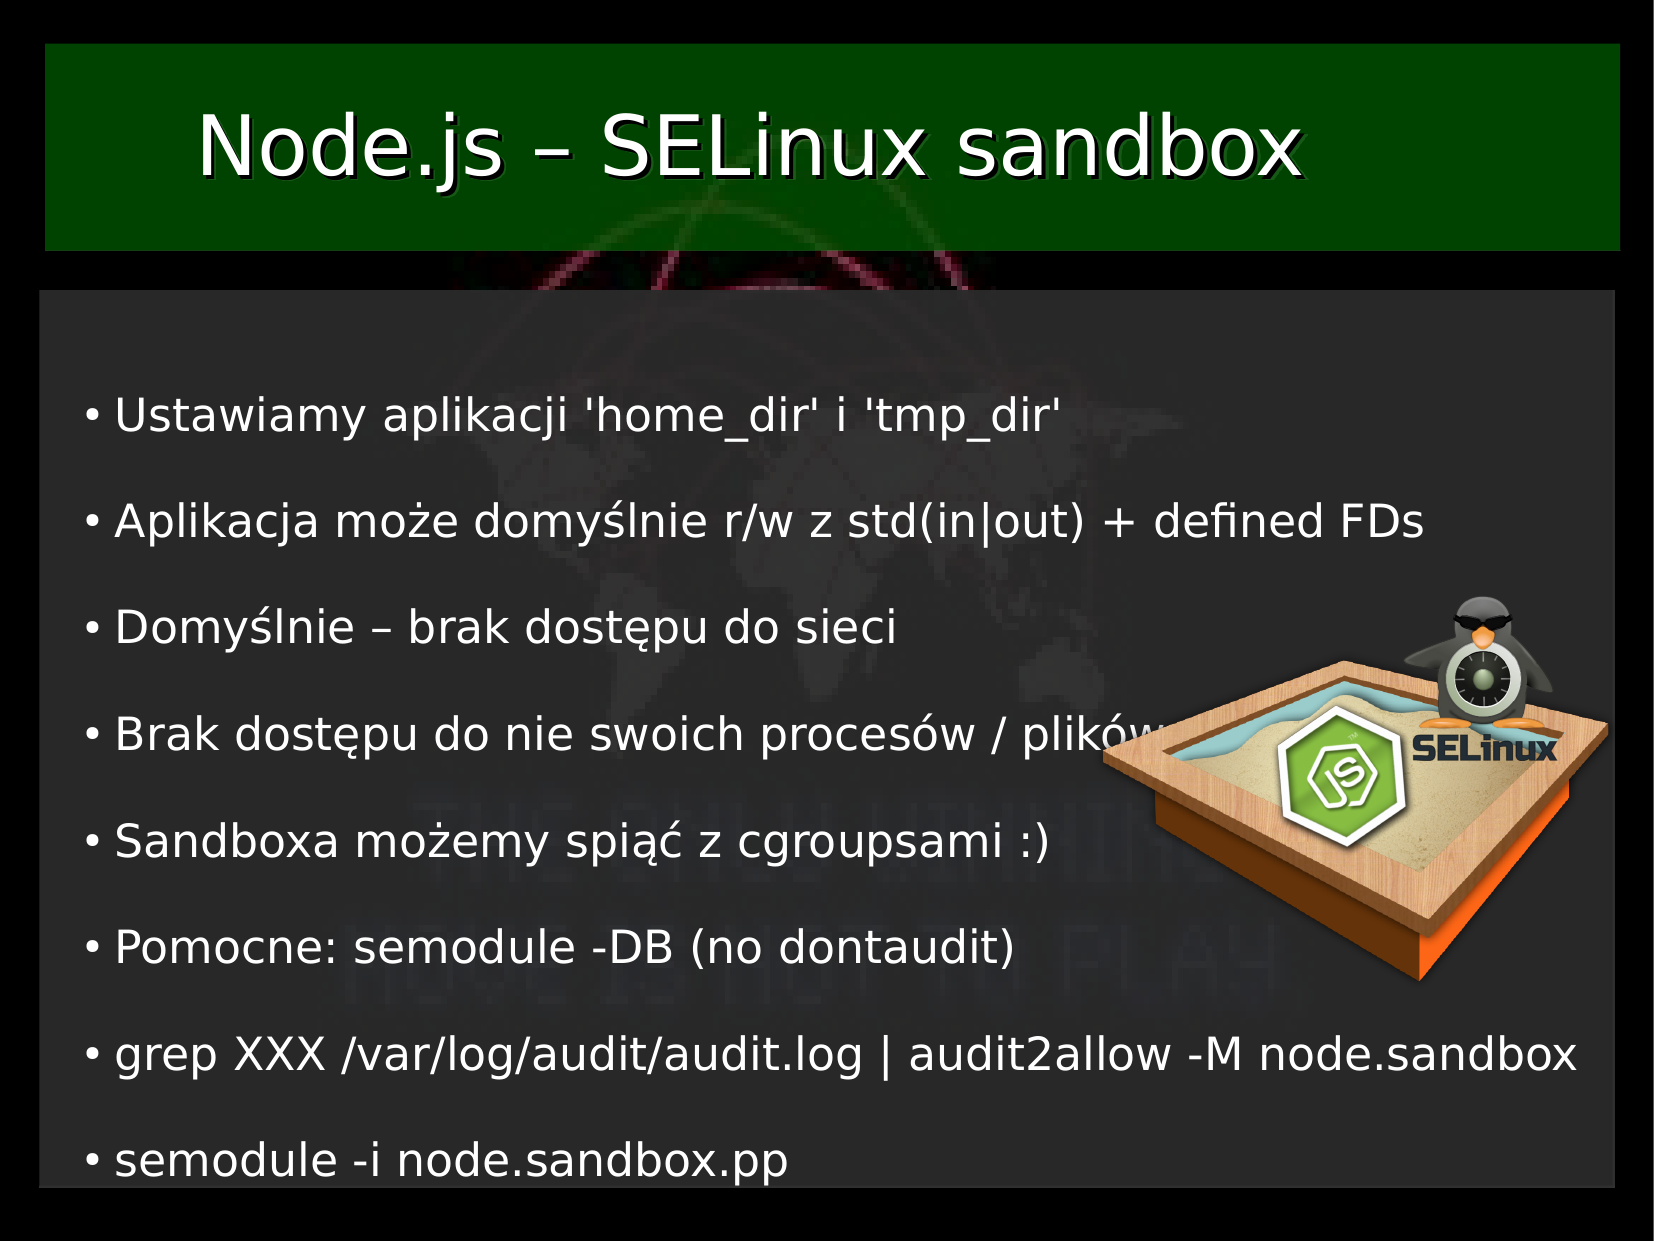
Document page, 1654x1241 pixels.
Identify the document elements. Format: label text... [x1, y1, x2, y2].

picture [0, 0, 1654, 1241]
text_box Ustawiamy aplikacji 'home_dir' i 'tmp_dir' Aplikacja może domyślnie r/w z std(in|out) + defined FDs Domyślnie – brak dostępu do sieci Brak dostępu do nie swoich procesów / plików Sandboxa możemy spiąć z cgroupsami :) Pomocne: semodule -DB (no dontaudit) grep XXX /var/log/audit/audit.log | audit2allow -M node.sandbox semodule -i node.sandbox.pp [39, 290, 1615, 1186]
title Node.js – SELinux sandbox [45, 43, 1621, 251]
